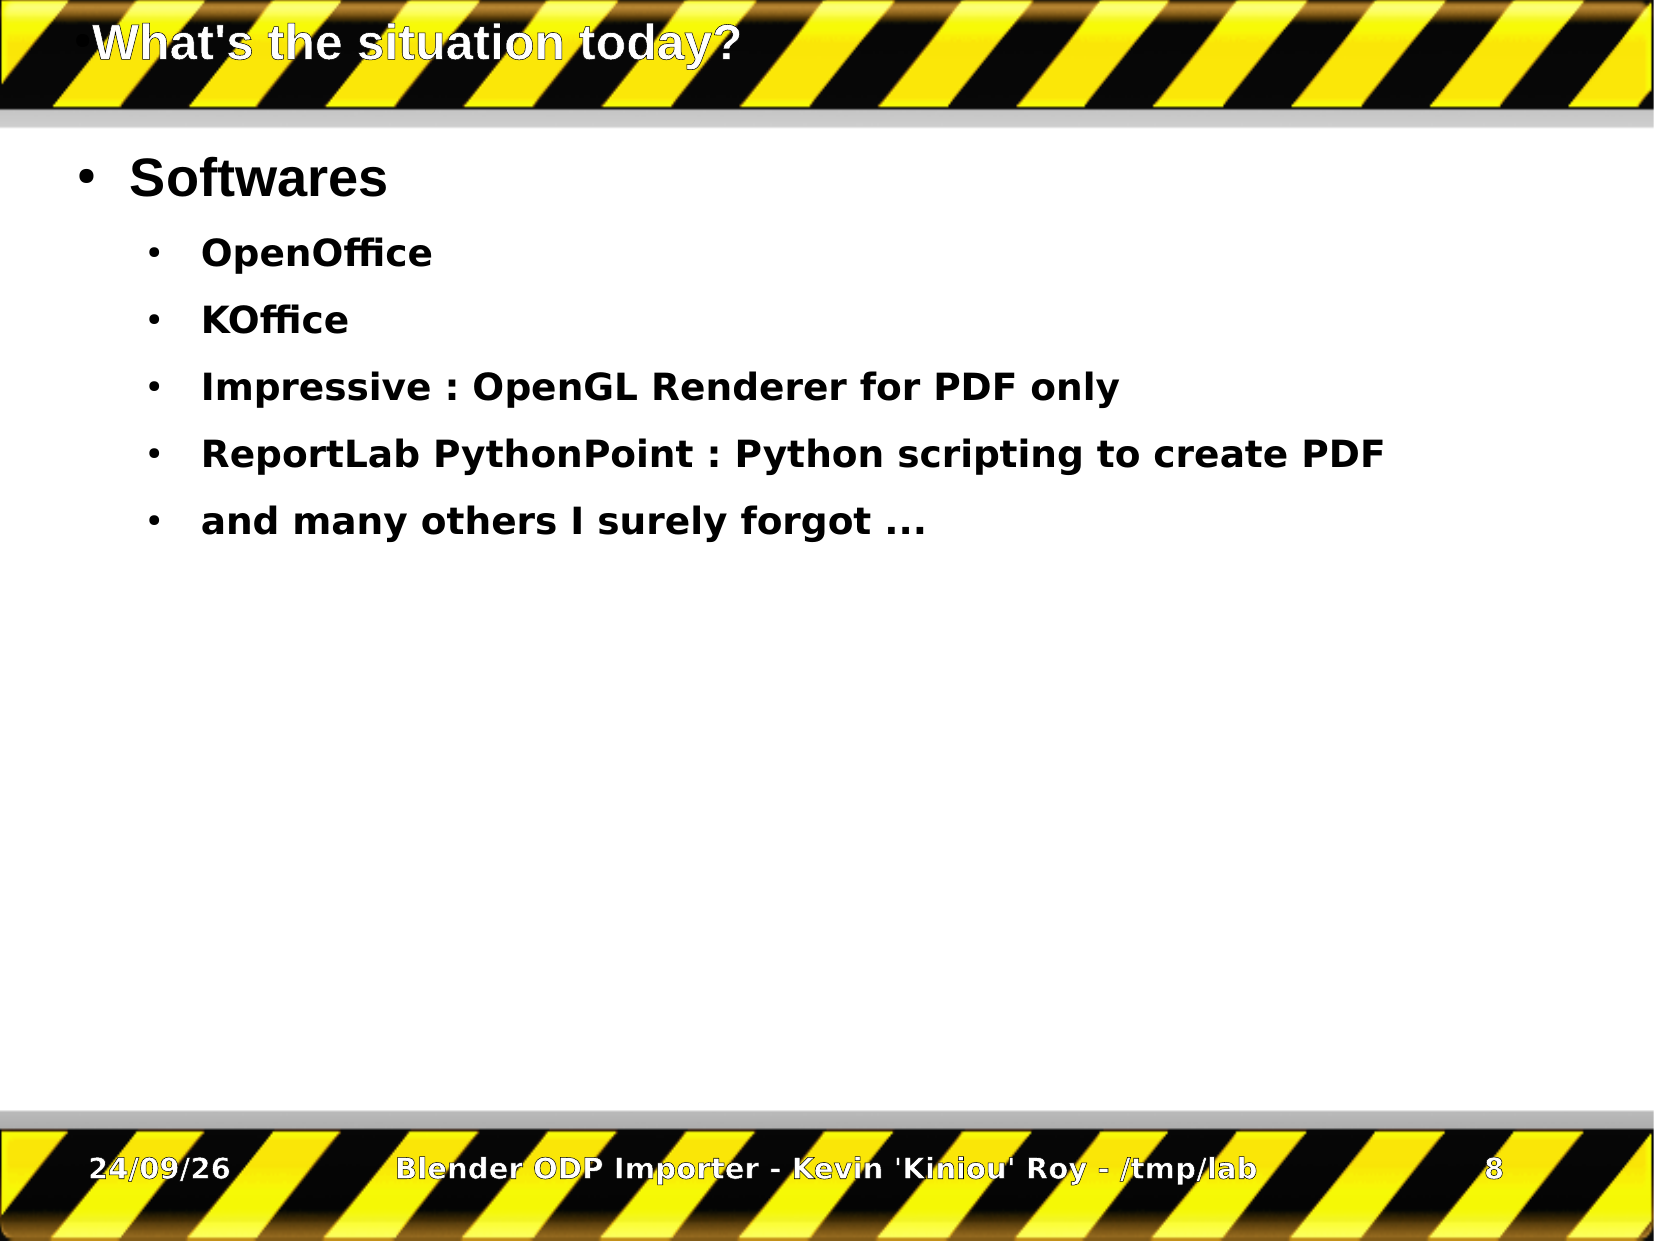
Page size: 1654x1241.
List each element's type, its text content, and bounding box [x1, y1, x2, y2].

picture [0, 0, 1654, 1241]
title What's the situation today? [73, 14, 1580, 109]
list Softwares OpenOffice KOffice Impressive : OpenGL Renderer for PDF only ReportLab PythonPoint : Python scripting to create PDF and many others I surely forgot ... [59, 147, 1595, 803]
